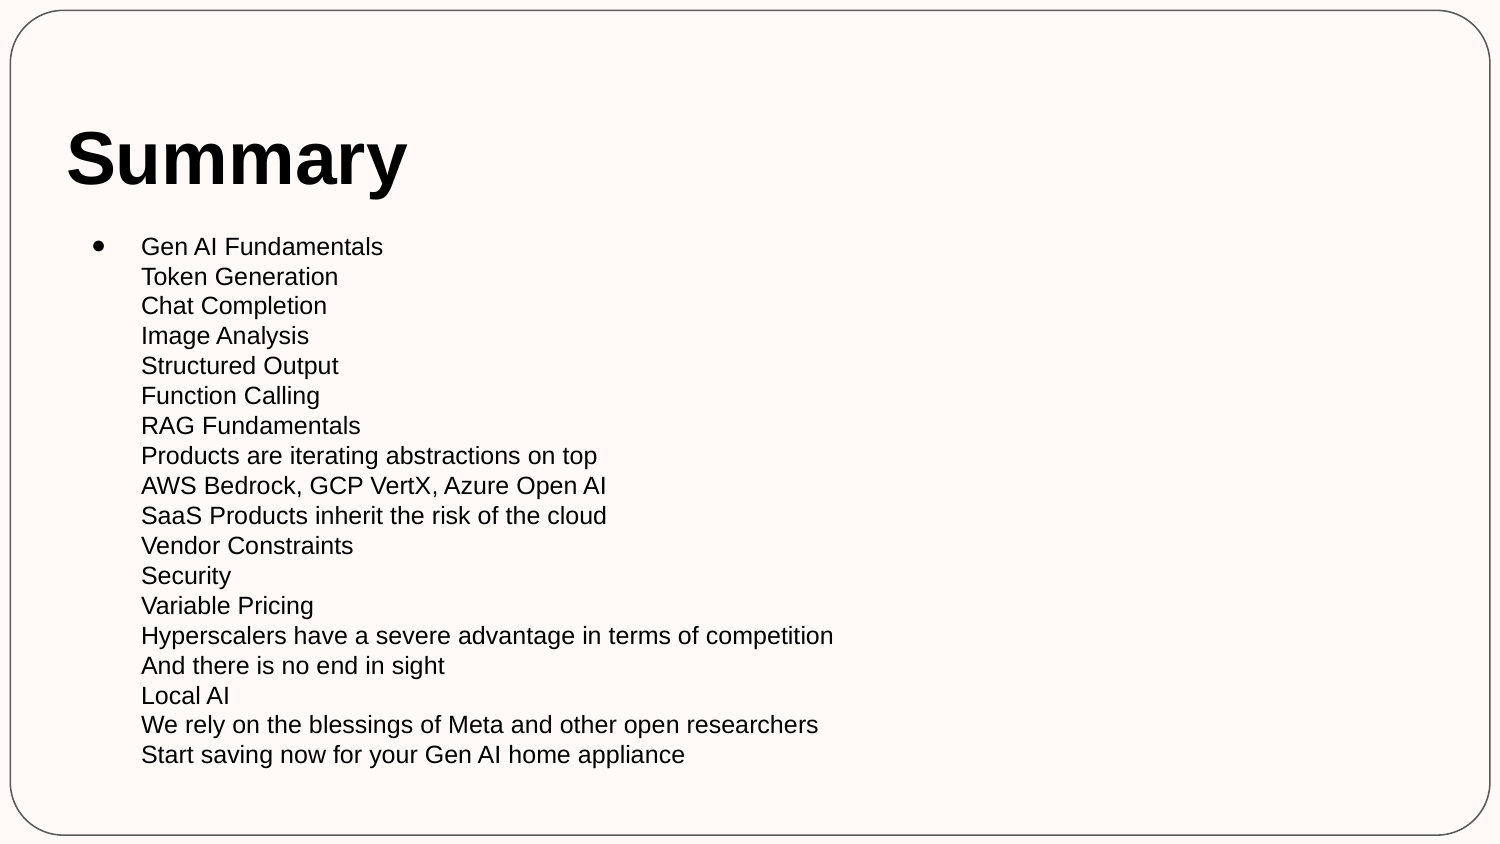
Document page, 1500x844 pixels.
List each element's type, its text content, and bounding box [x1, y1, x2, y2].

title Summary [51, 85, 1449, 224]
title Gen AI Fundamentals Token Generation Chat Completion Image Analysis Structured Output Function Calling RAG Fundamentals Products are iterating abstractions on top AWS Bedrock, GCP VertX, Azure Open AI SaaS Products inherit the risk of the cloud Vendor Constraints Security Variable Pricing Hyperscalers have a severe advantage in terms of competition And there is no end in sight Local AI We rely on the blessings of Meta and other open researchers Start saving now for your Gen AI home appliance [51, 224, 1449, 805]
